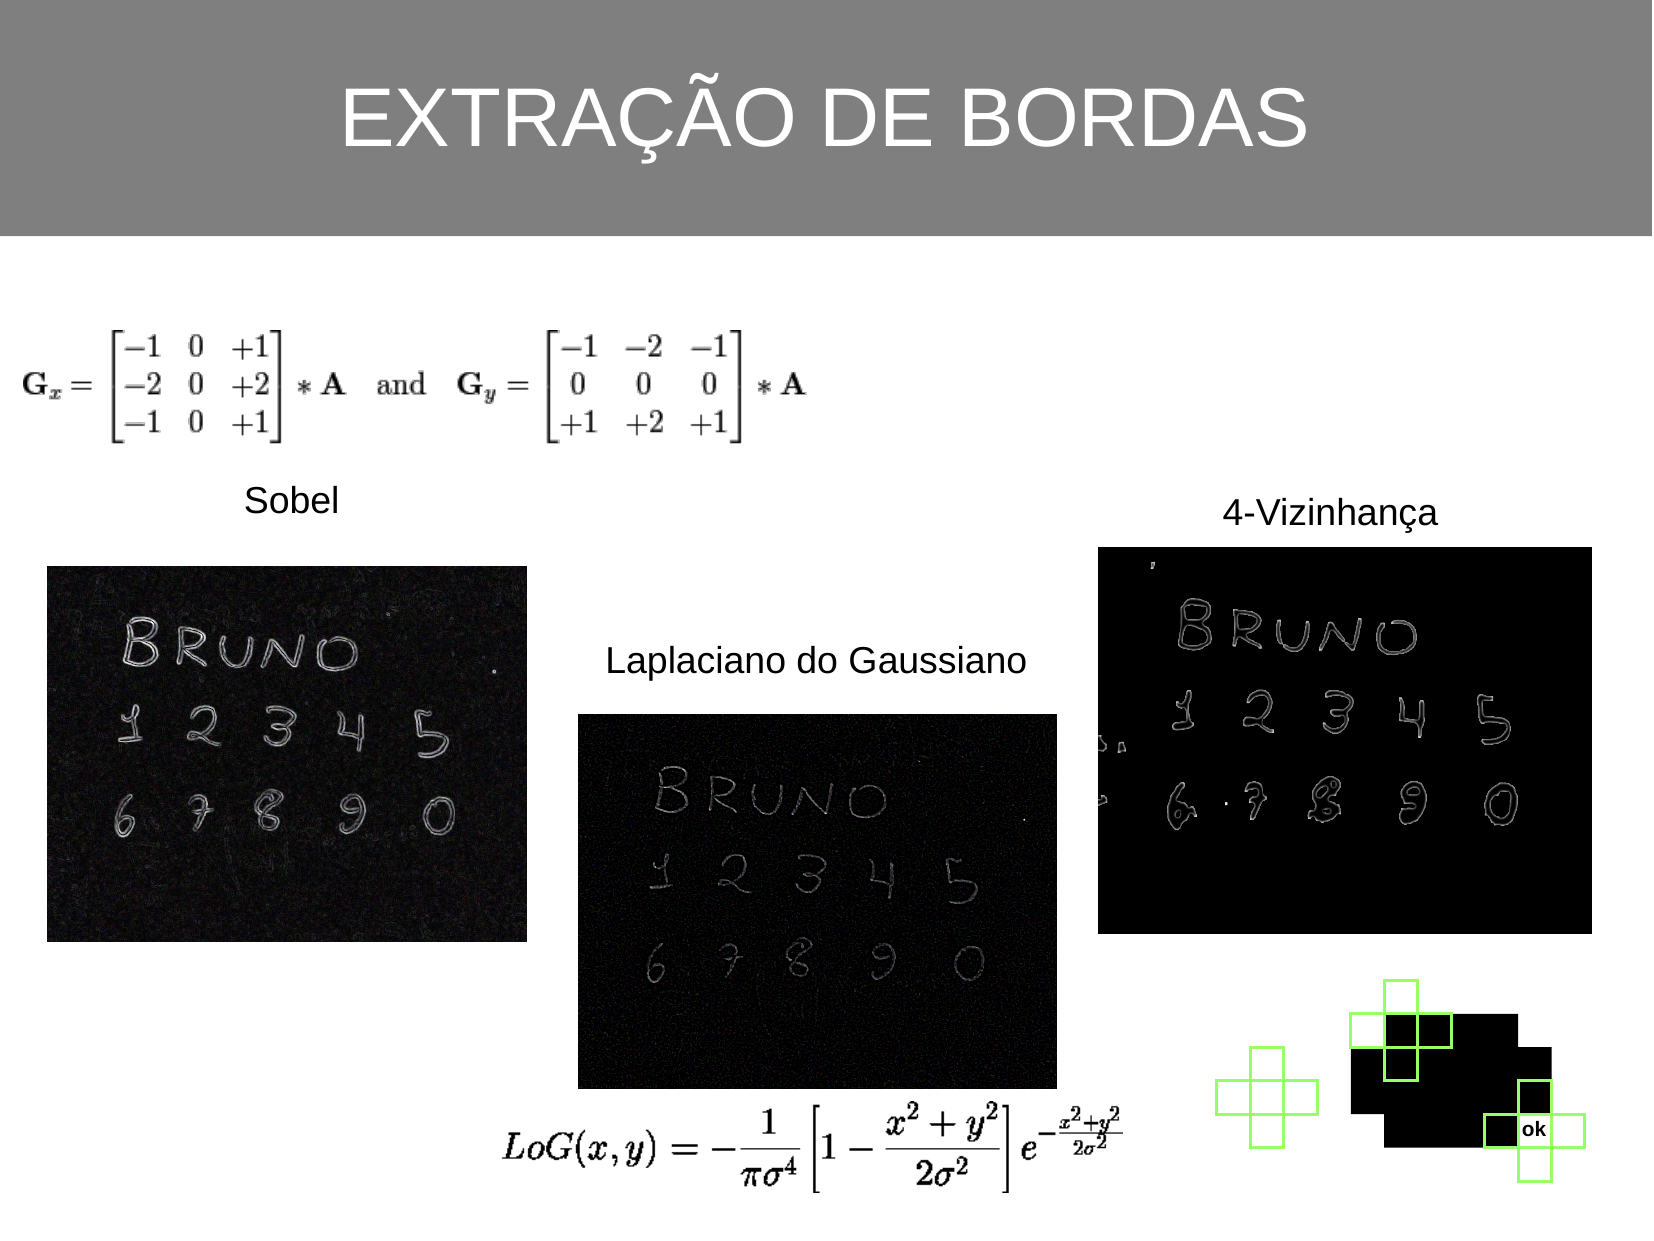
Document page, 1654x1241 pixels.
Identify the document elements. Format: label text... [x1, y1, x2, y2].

text_box 4-Vizinhança [1207, 484, 1453, 542]
text_box [1350, 1013, 1552, 1148]
picture [578, 714, 1057, 1089]
picture [23, 330, 807, 445]
text_box Sobel [229, 472, 355, 530]
text_box [1520, 1082, 1550, 1110]
text_box ok [1507, 1110, 1595, 1164]
picture [497, 1101, 1123, 1193]
picture [47, 566, 527, 942]
text_box [1386, 1015, 1416, 1046]
text_box EXTRAÇÃO DE BORDAS [0, 0, 1652, 237]
text_box [1486, 1116, 1507, 1146]
text_box Laplaciano do Gaussiano [590, 631, 1042, 689]
text_box [1386, 1049, 1416, 1079]
text_box [1419, 1015, 1450, 1046]
picture [1098, 547, 1592, 934]
